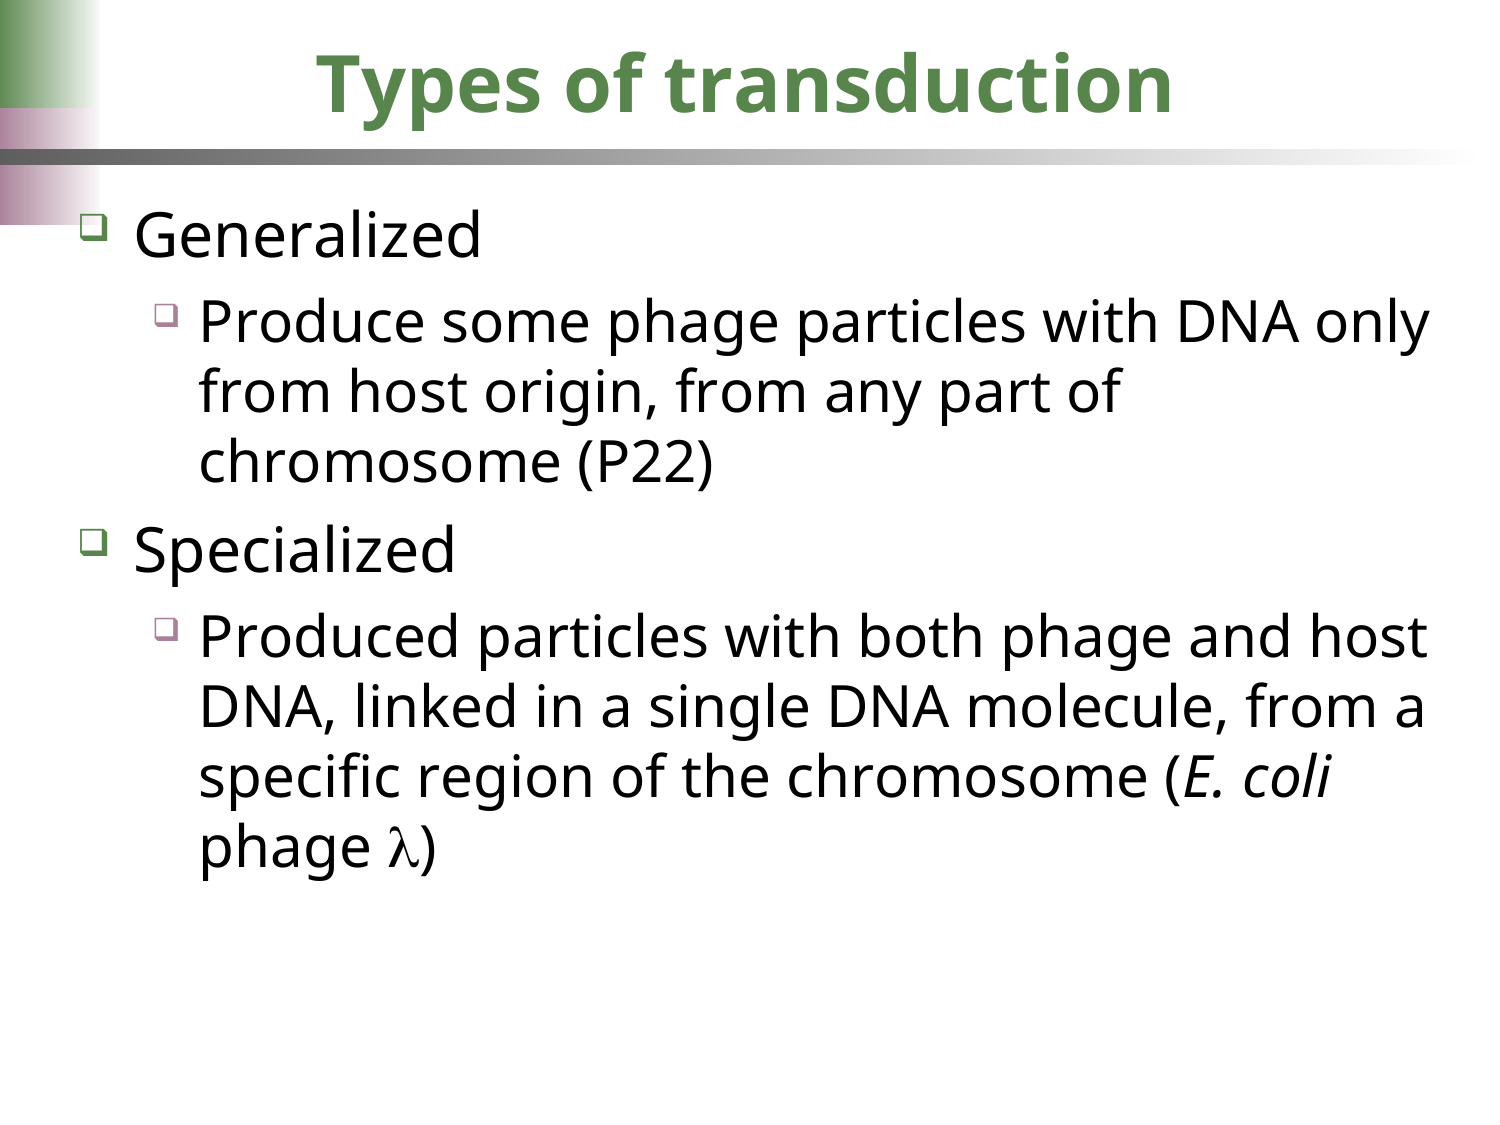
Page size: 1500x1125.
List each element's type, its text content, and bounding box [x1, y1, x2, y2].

title Types of transduction [133, 24, 1359, 138]
list Generalized Produce some phage particles with DNA only from host origin, from any part of chromosome (P22) Specialized Produced particles with both phage and host DNA, linked in a single DNA molecule, from a specific region of the chromosome (E. coli phage ) [62, 187, 1463, 1075]
